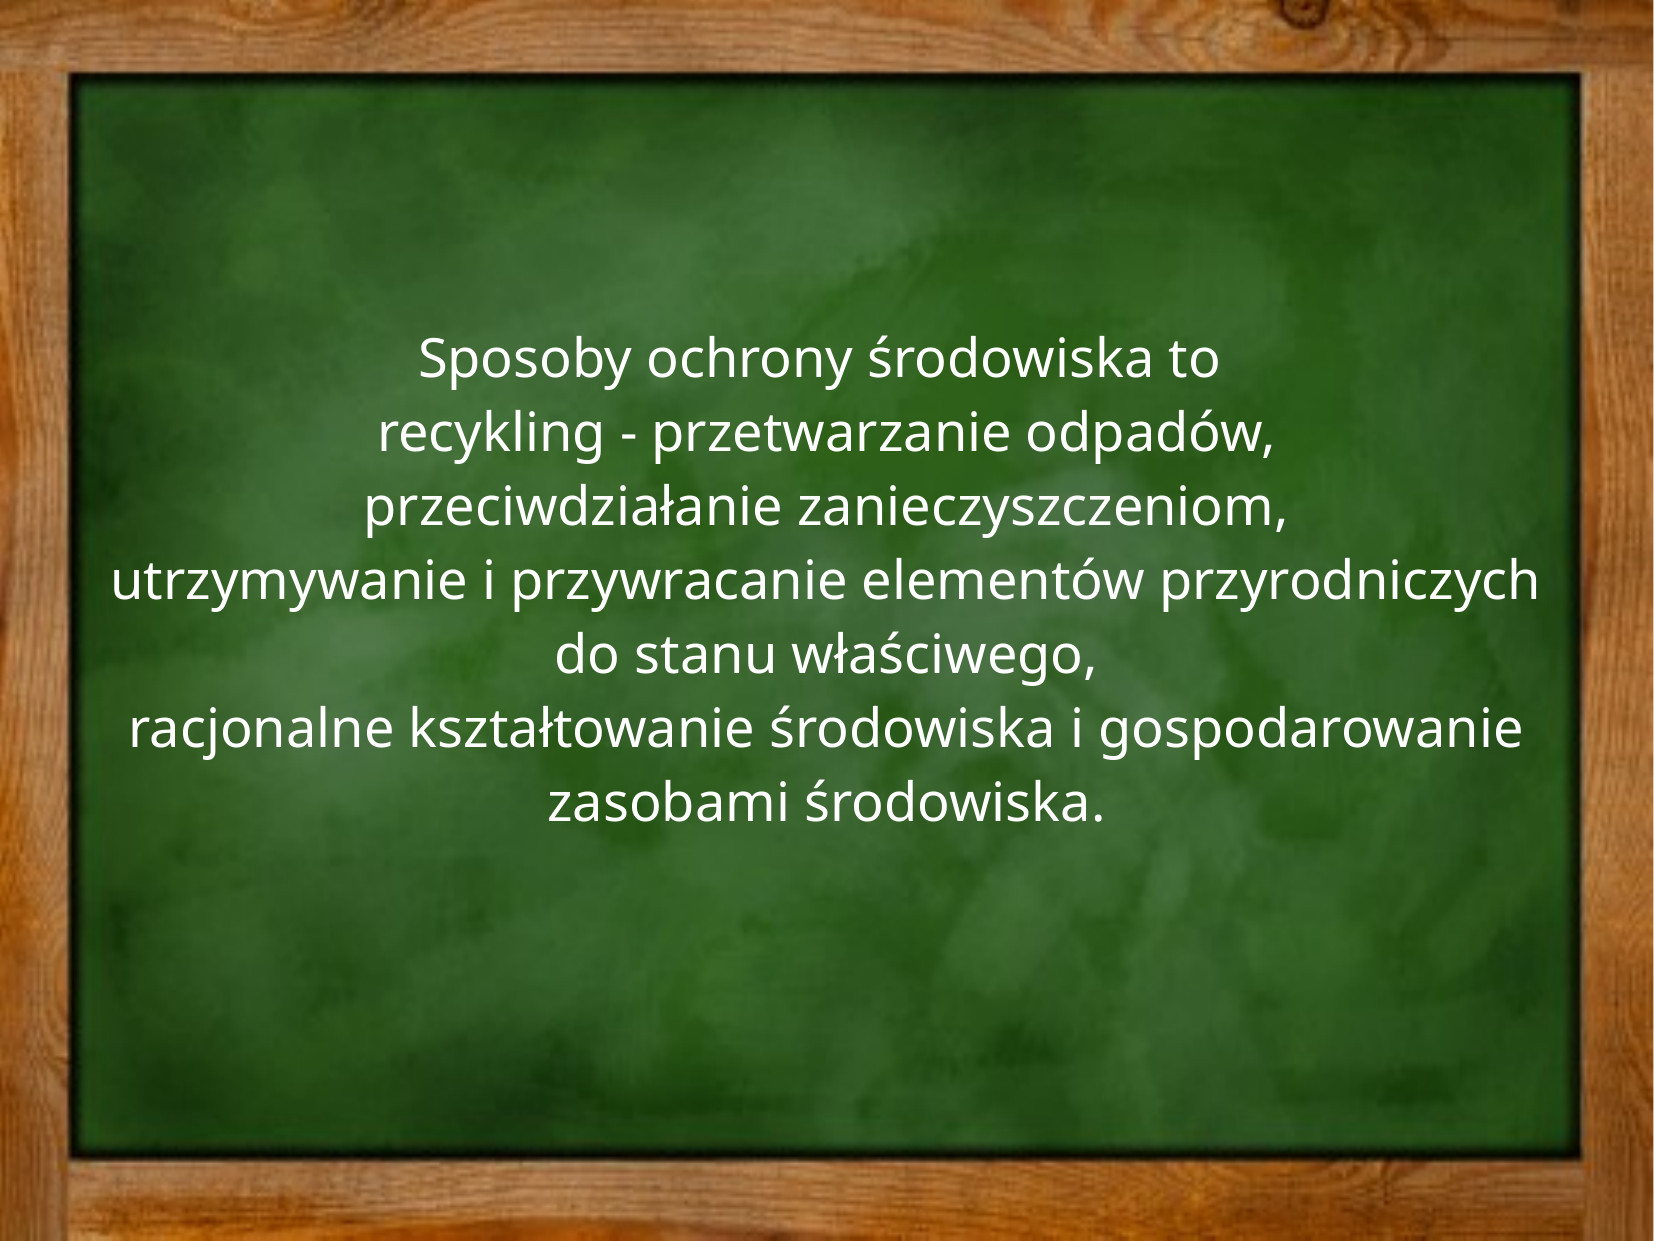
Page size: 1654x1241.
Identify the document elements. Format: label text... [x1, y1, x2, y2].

text_box Sposoby ochrony środowiska to recykling - przetwarzanie odpadów, przeciwdziałanie zanieczyszczeniom, utrzymywanie i przywracanie elementów przyrodniczych do stanu właściwego, racjonalne kształtowanie środowiska i gospodarowanie zasobami środowiska. [82, 259, 1571, 1079]
picture [0, 0, 1654, 1241]
